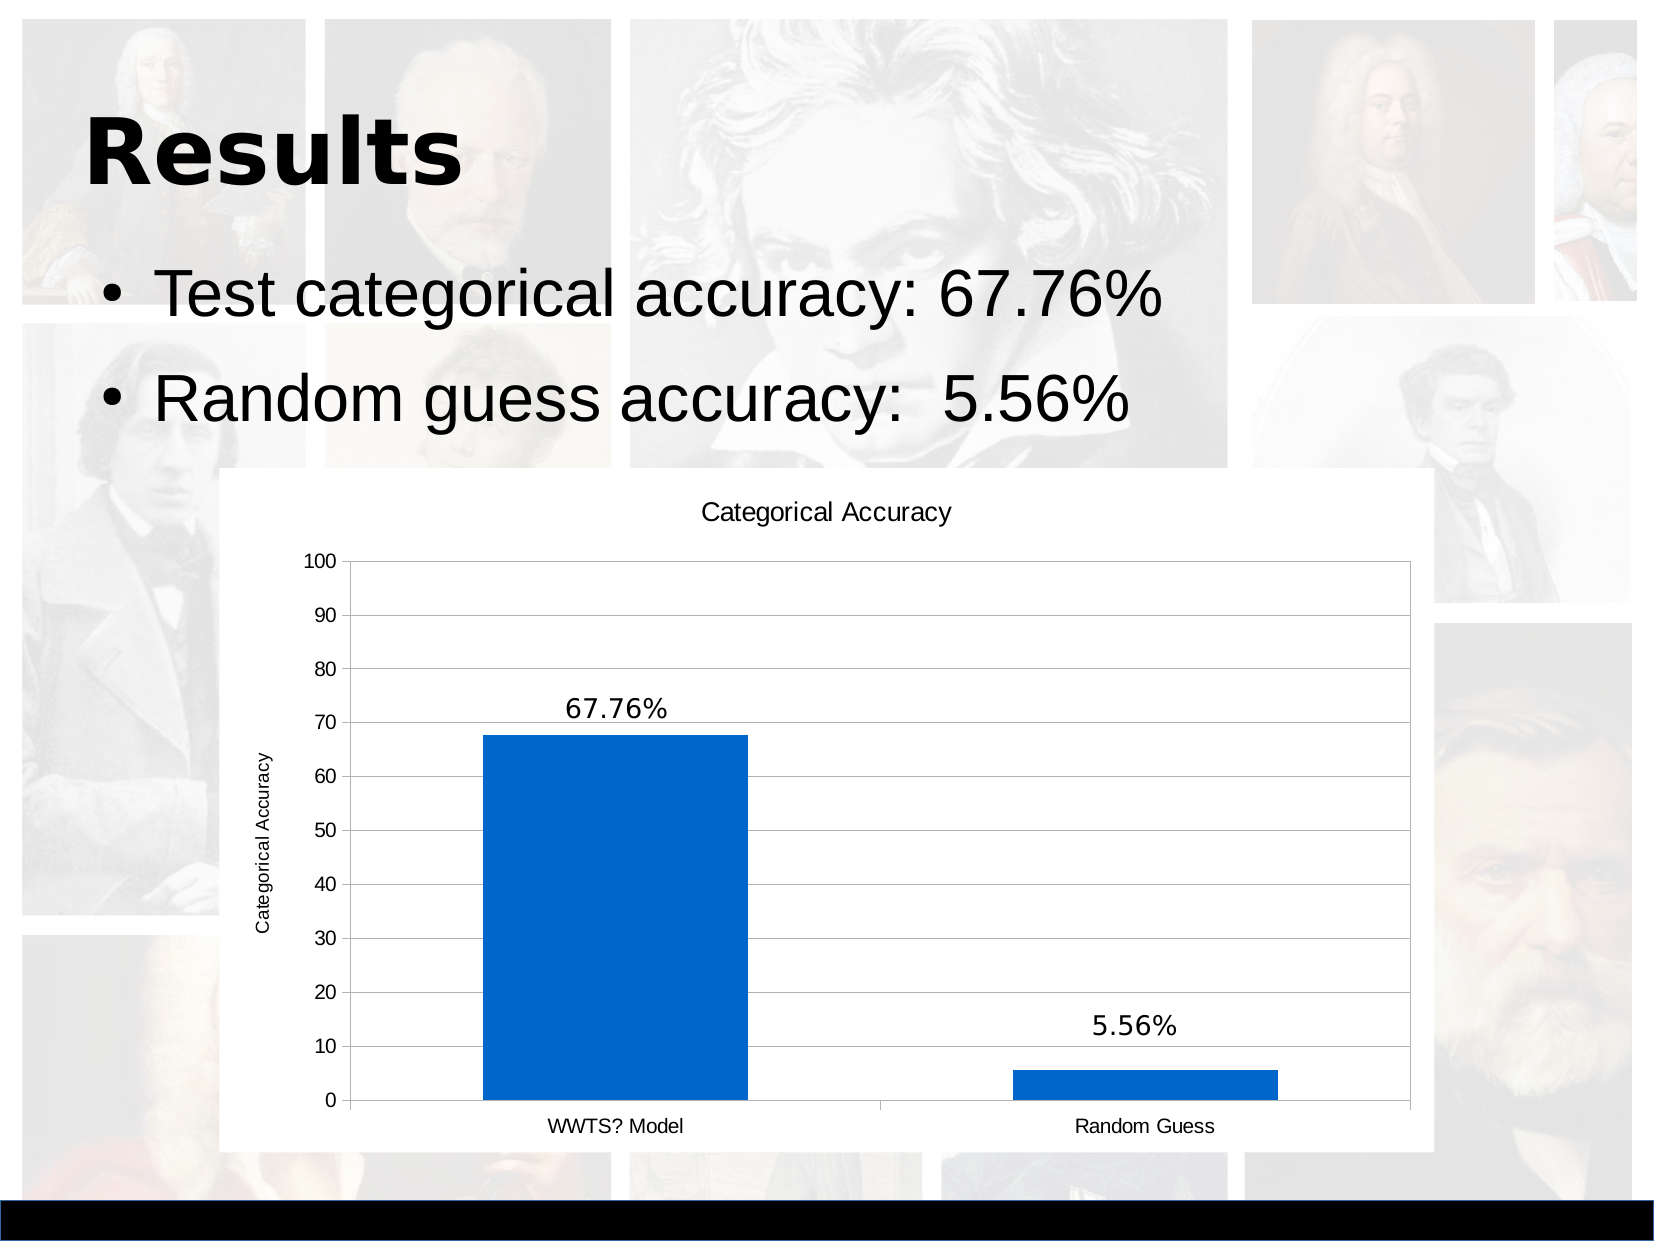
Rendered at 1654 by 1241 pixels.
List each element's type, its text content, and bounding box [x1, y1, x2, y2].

text_box 5.56% [1076, 1003, 1229, 1063]
chart [219, 468, 1435, 1153]
text_box 67.76% [550, 685, 722, 745]
title Results [82, 49, 1571, 256]
text_box [1091, 1063, 1130, 1134]
list Test categorical accuracy: 67.76% Random guess accuracy: 5.56% [82, 256, 1571, 976]
